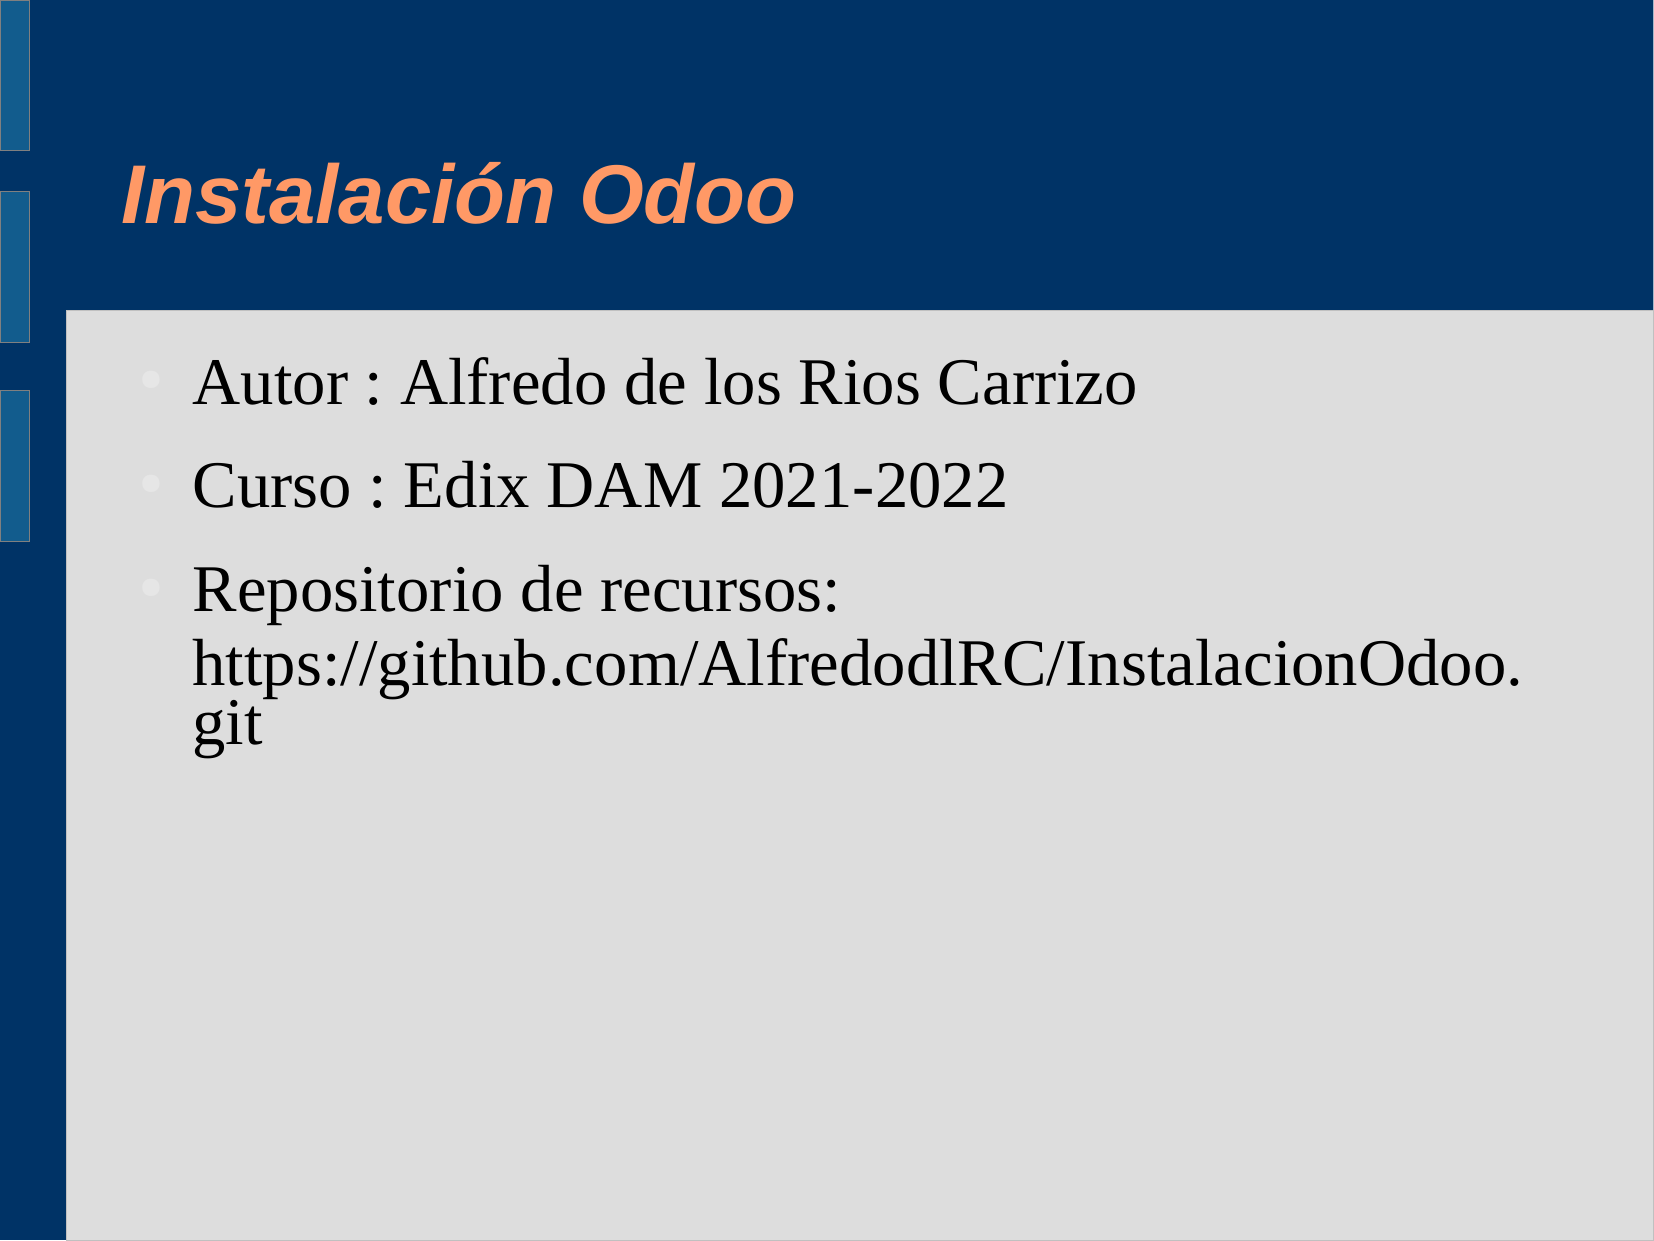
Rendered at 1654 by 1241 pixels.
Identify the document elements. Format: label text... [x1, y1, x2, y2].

title Instalación Odoo [121, 91, 1534, 299]
list Autor : Alfredo de los Rios Carrizo Curso : Edix DAM 2021-2022 Repositorio de recursos:https://github.com/AlfredodlRC/InstalacionOdoo.git [121, 344, 1534, 1127]
